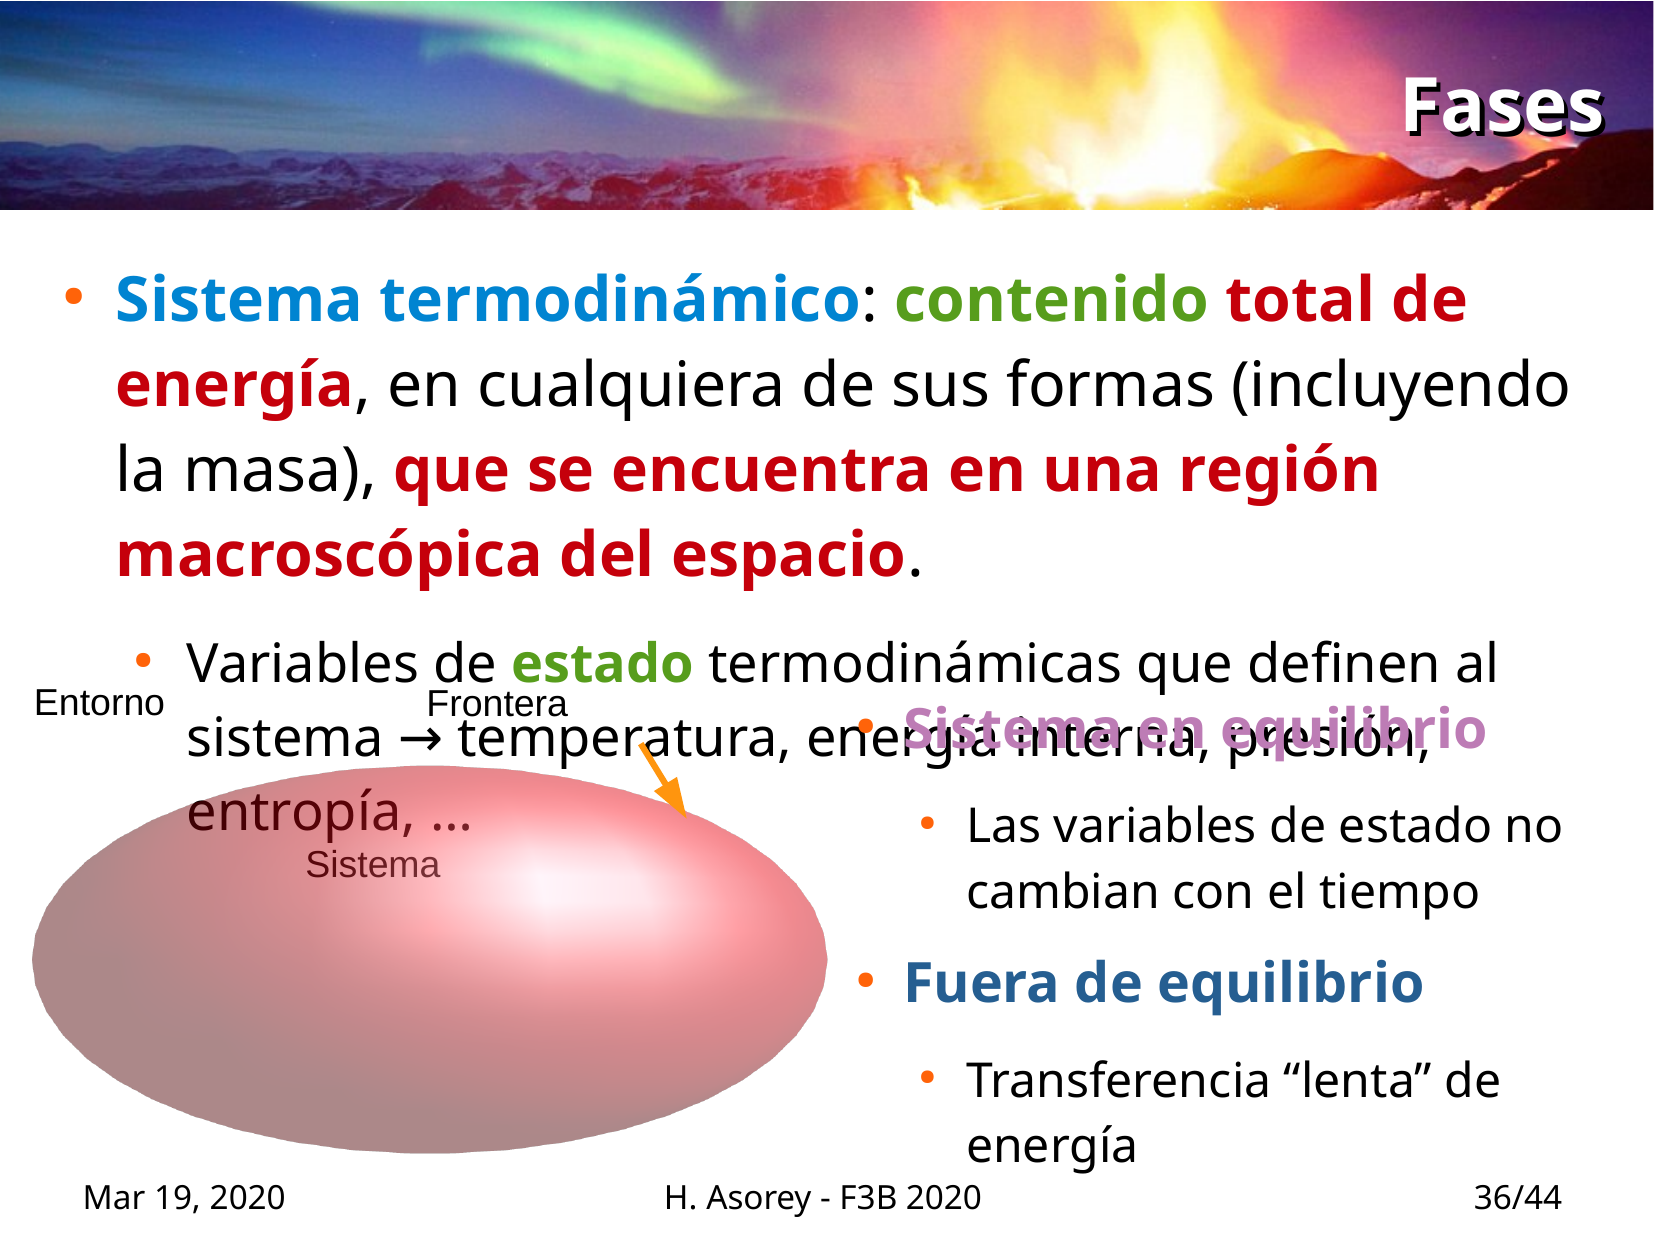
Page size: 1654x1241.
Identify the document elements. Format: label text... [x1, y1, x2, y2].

text_box Entorno [19, 673, 248, 760]
picture [0, 1, 1654, 210]
text_box Frontera [411, 675, 647, 761]
list Sistema termodinámico: contenido total de energía, en cualquiera de sus formas (incluyendo la masa), que se encuentra en una región macroscópica del espacio. Variables de estado termodinámicas que definen al sistema → temperatura, energía interna, presión, entropía, … [45, 255, 1606, 1156]
title Fases [45, 15, 1606, 191]
list Sistema en equilibrio Las variables de estado no cambian con el tiempo Fuera de equilibrio Transferencia “lenta” de energía [840, 689, 1606, 1185]
